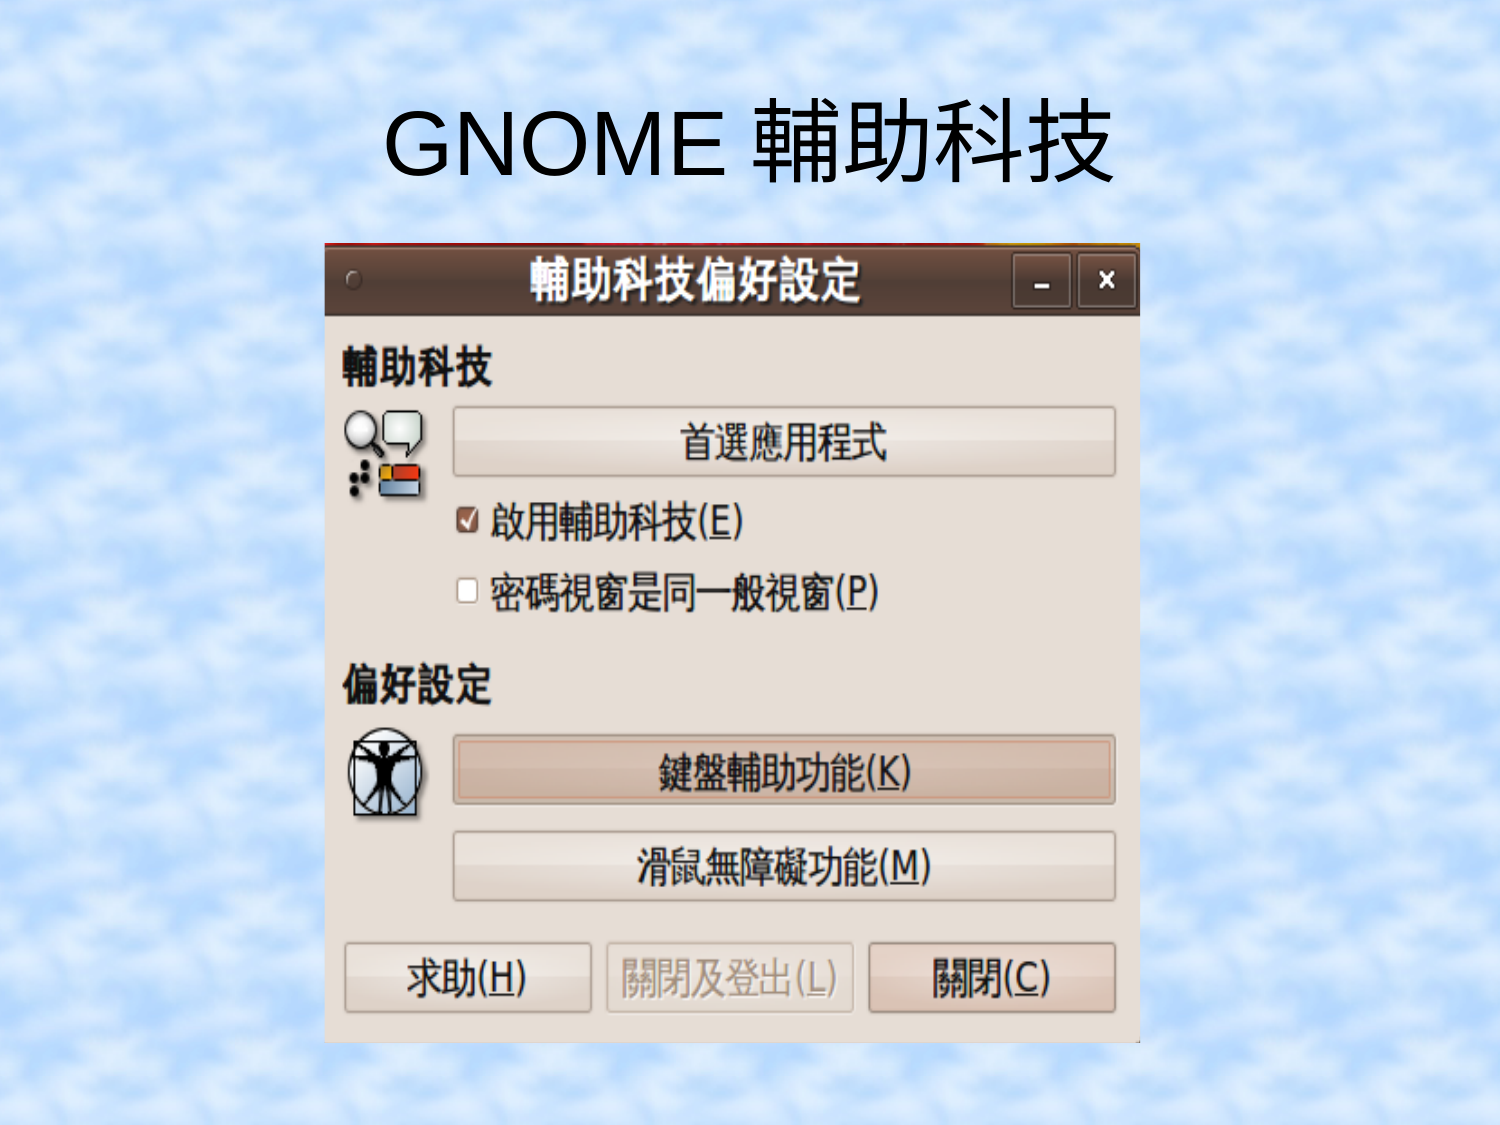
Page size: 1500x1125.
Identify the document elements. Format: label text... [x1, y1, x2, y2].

title GNOME輔助科技 [75, 21, 1425, 257]
picture [0, 0, 1500, 1125]
